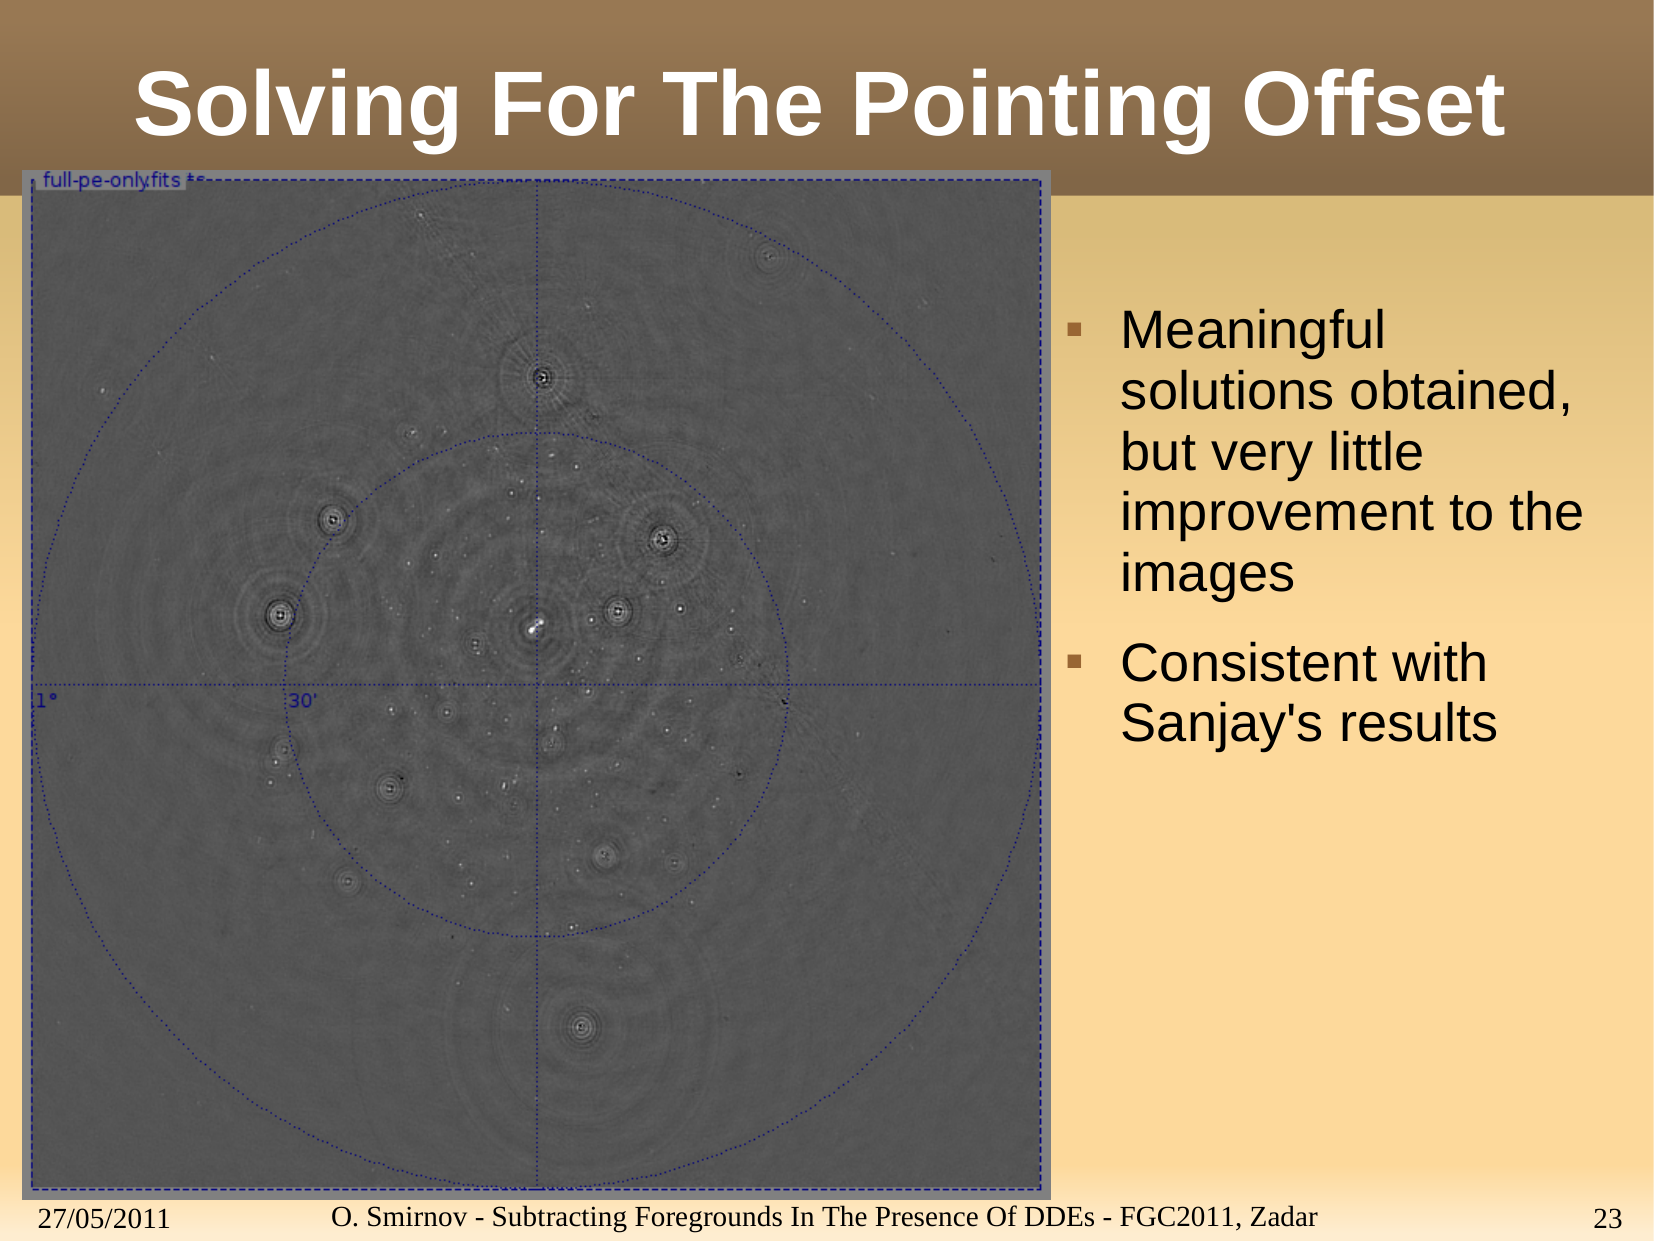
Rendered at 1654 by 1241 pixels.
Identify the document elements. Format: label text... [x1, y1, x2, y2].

title Solving For The Pointing Offset [76, 0, 1565, 208]
picture [0, 0, 1654, 1241]
list Meaningful solutions obtained, but very little improvement to the images Consistent with Sanjay's results [1050, 300, 1601, 1104]
